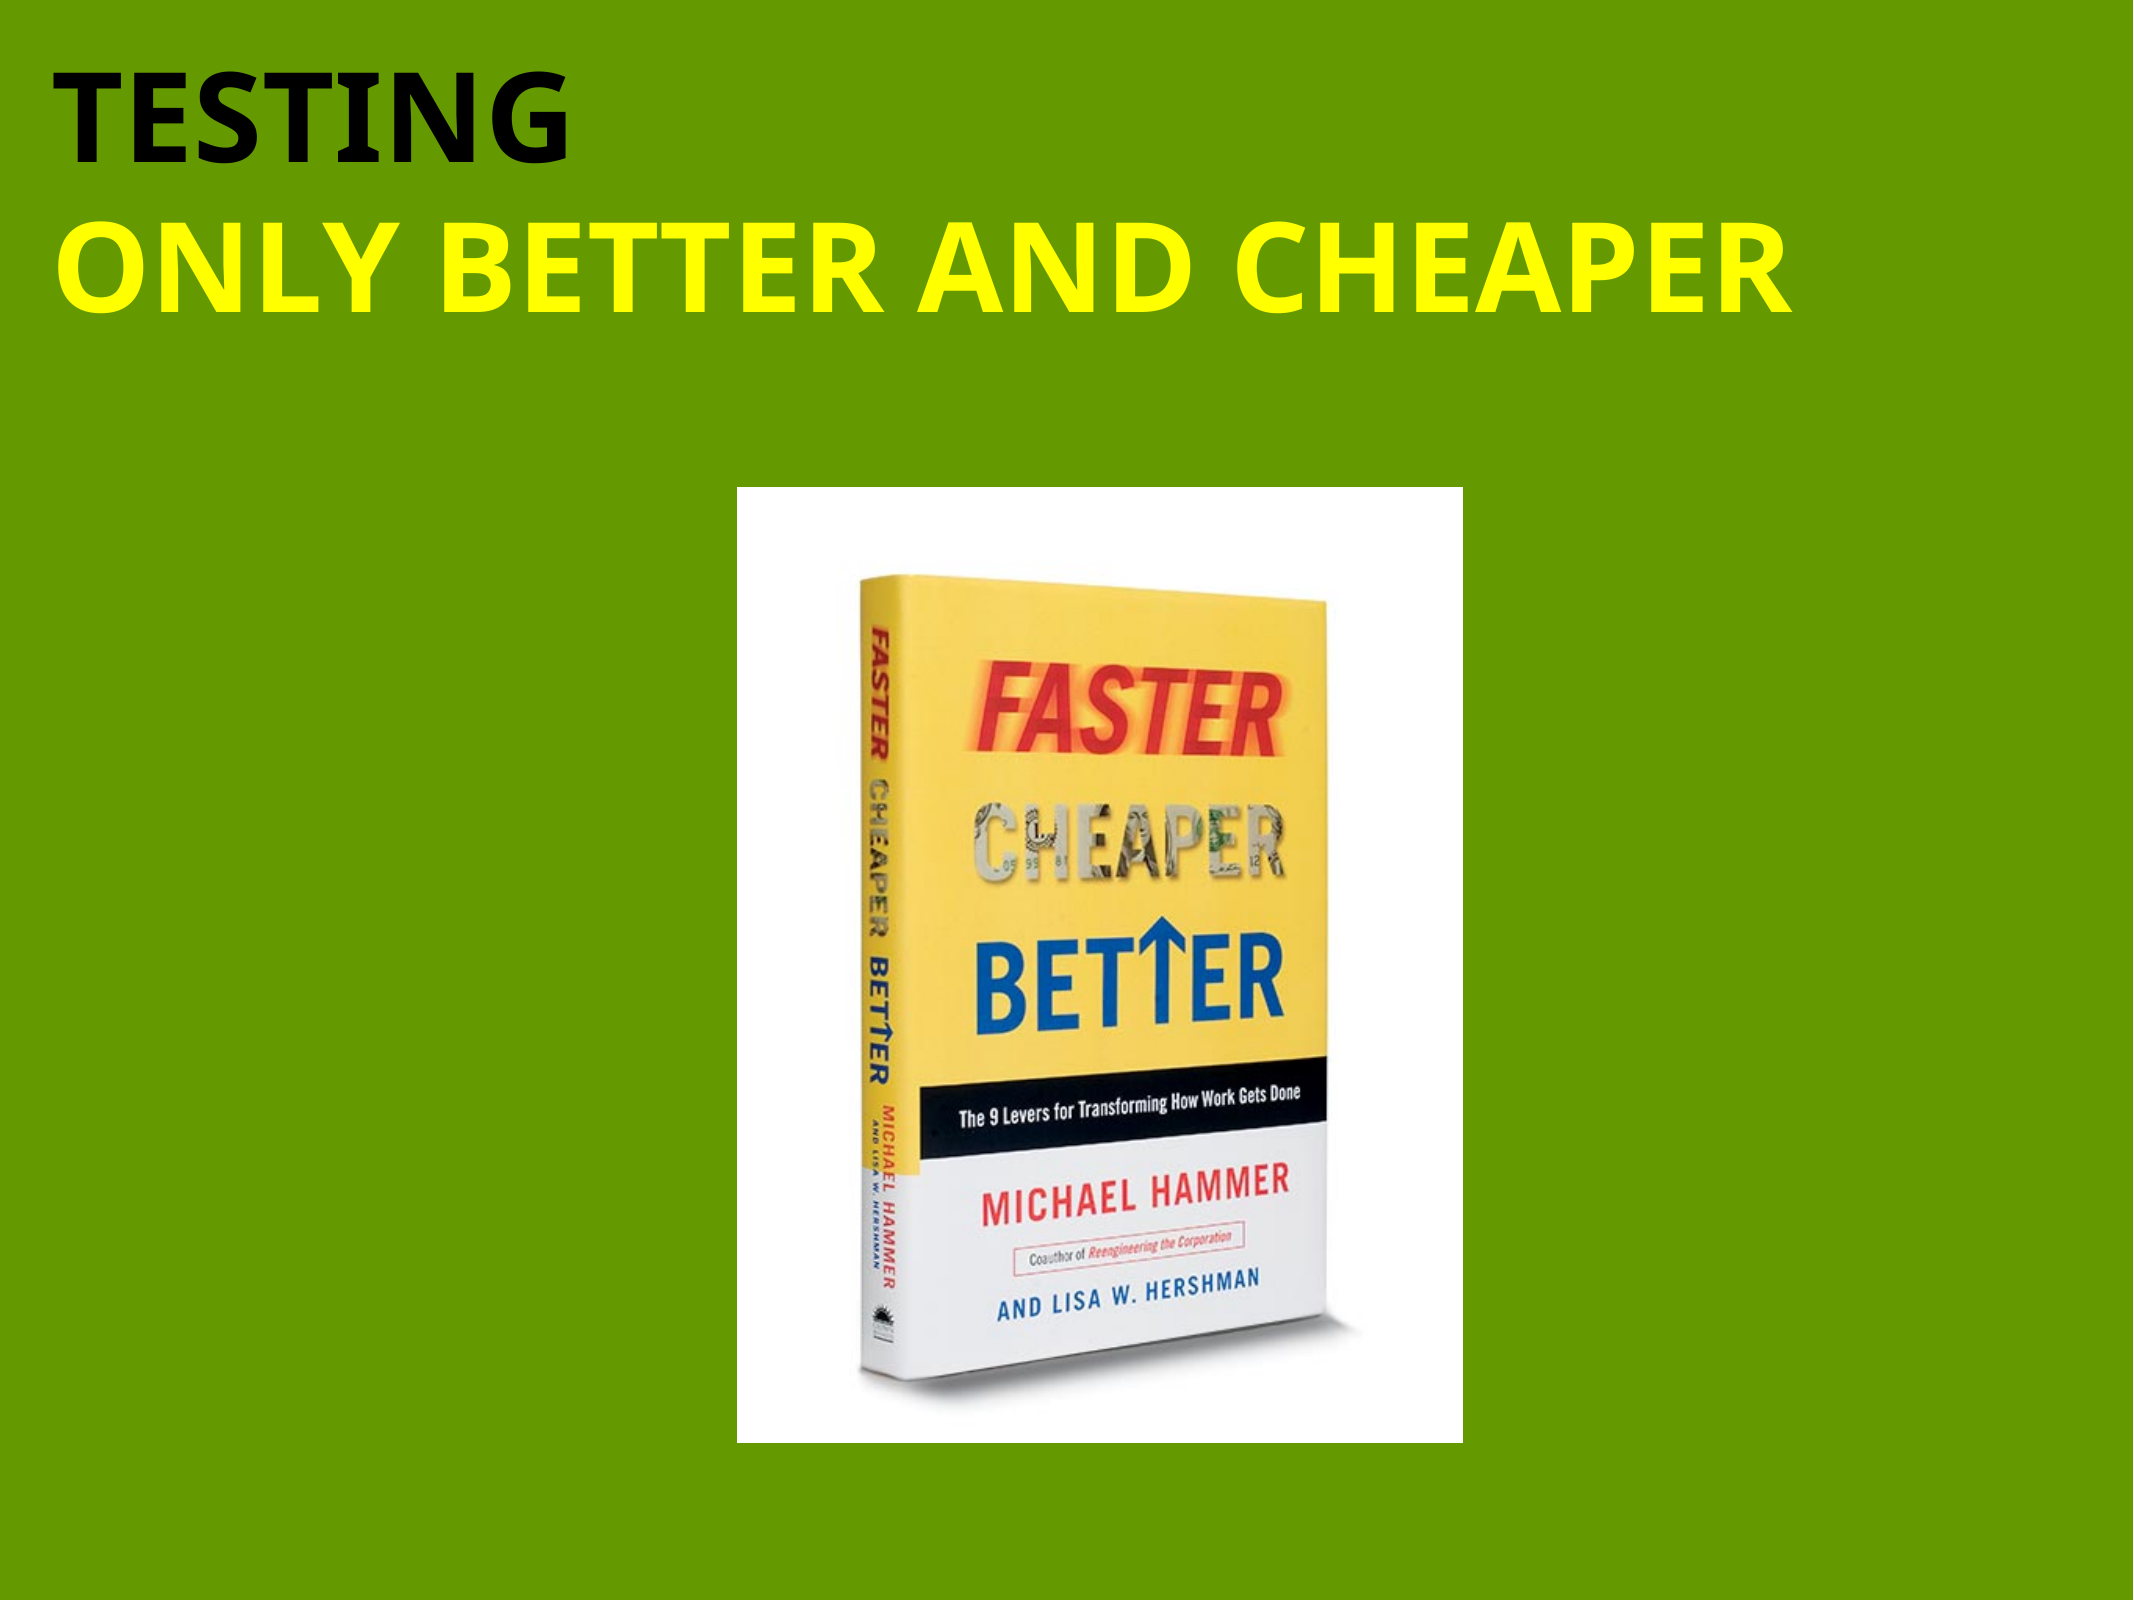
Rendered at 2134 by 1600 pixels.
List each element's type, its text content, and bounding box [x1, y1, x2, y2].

picture [737, 487, 1463, 1443]
text_box TESTING ONLY BETTER AND CHEAPER [41, 37, 2063, 413]
